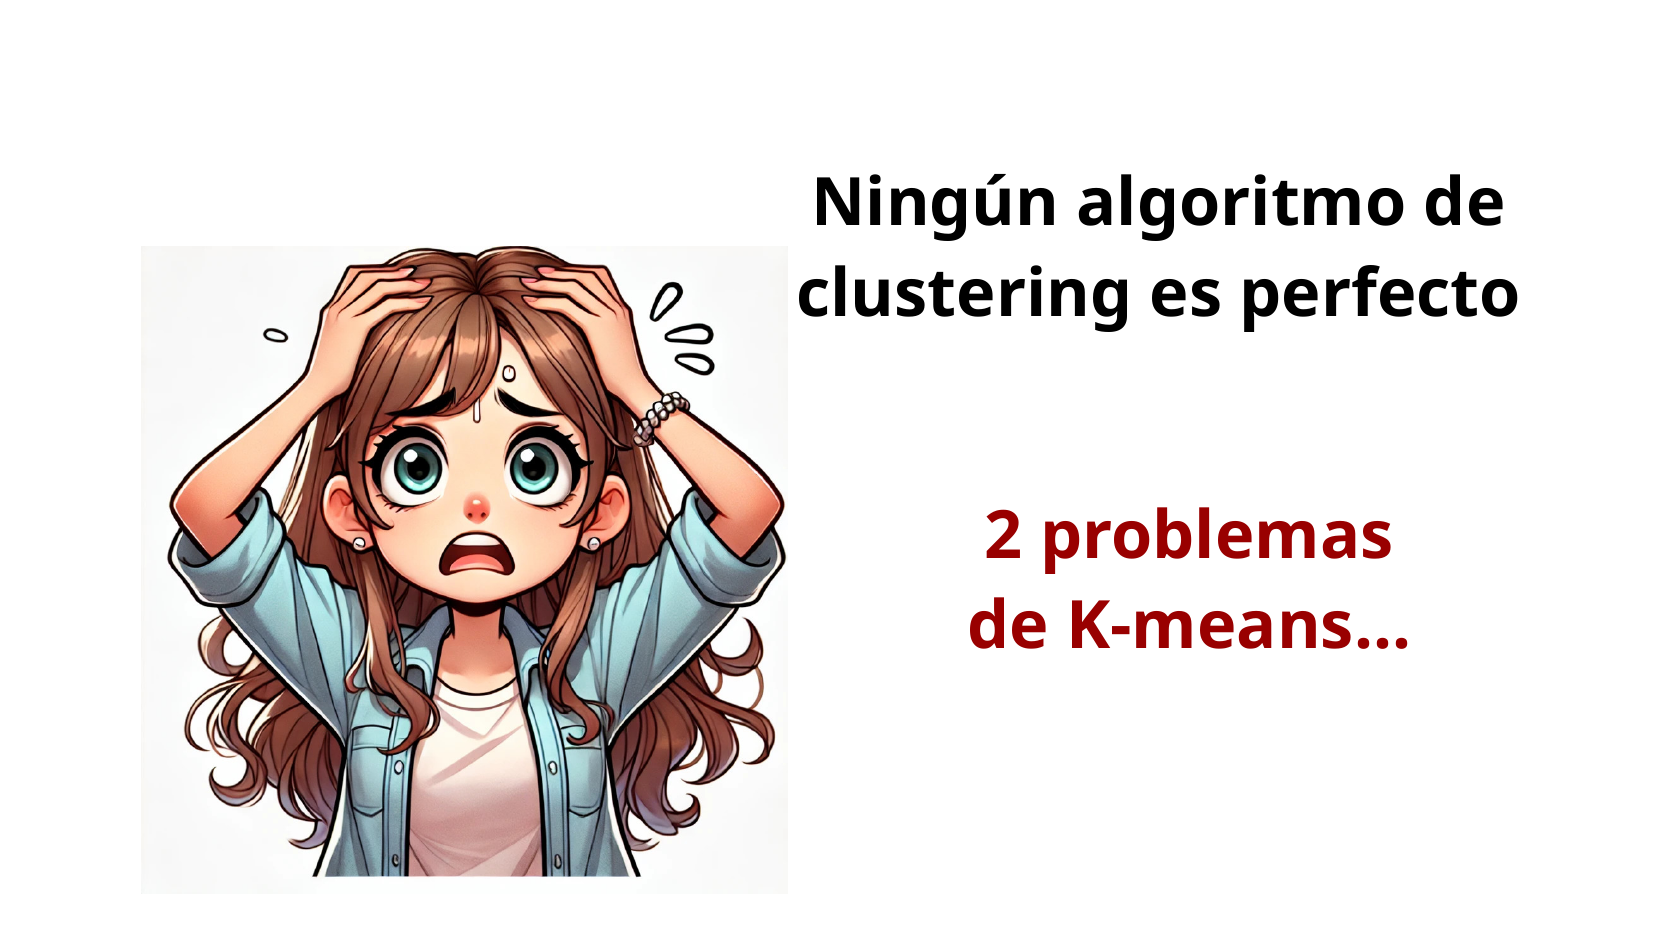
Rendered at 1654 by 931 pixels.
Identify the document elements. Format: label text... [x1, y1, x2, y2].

picture [141, 246, 788, 894]
text_box 2 problemas de K-means... [929, 479, 1450, 655]
text_box Ningún algoritmo de clustering es perfecto [736, 146, 1582, 365]
